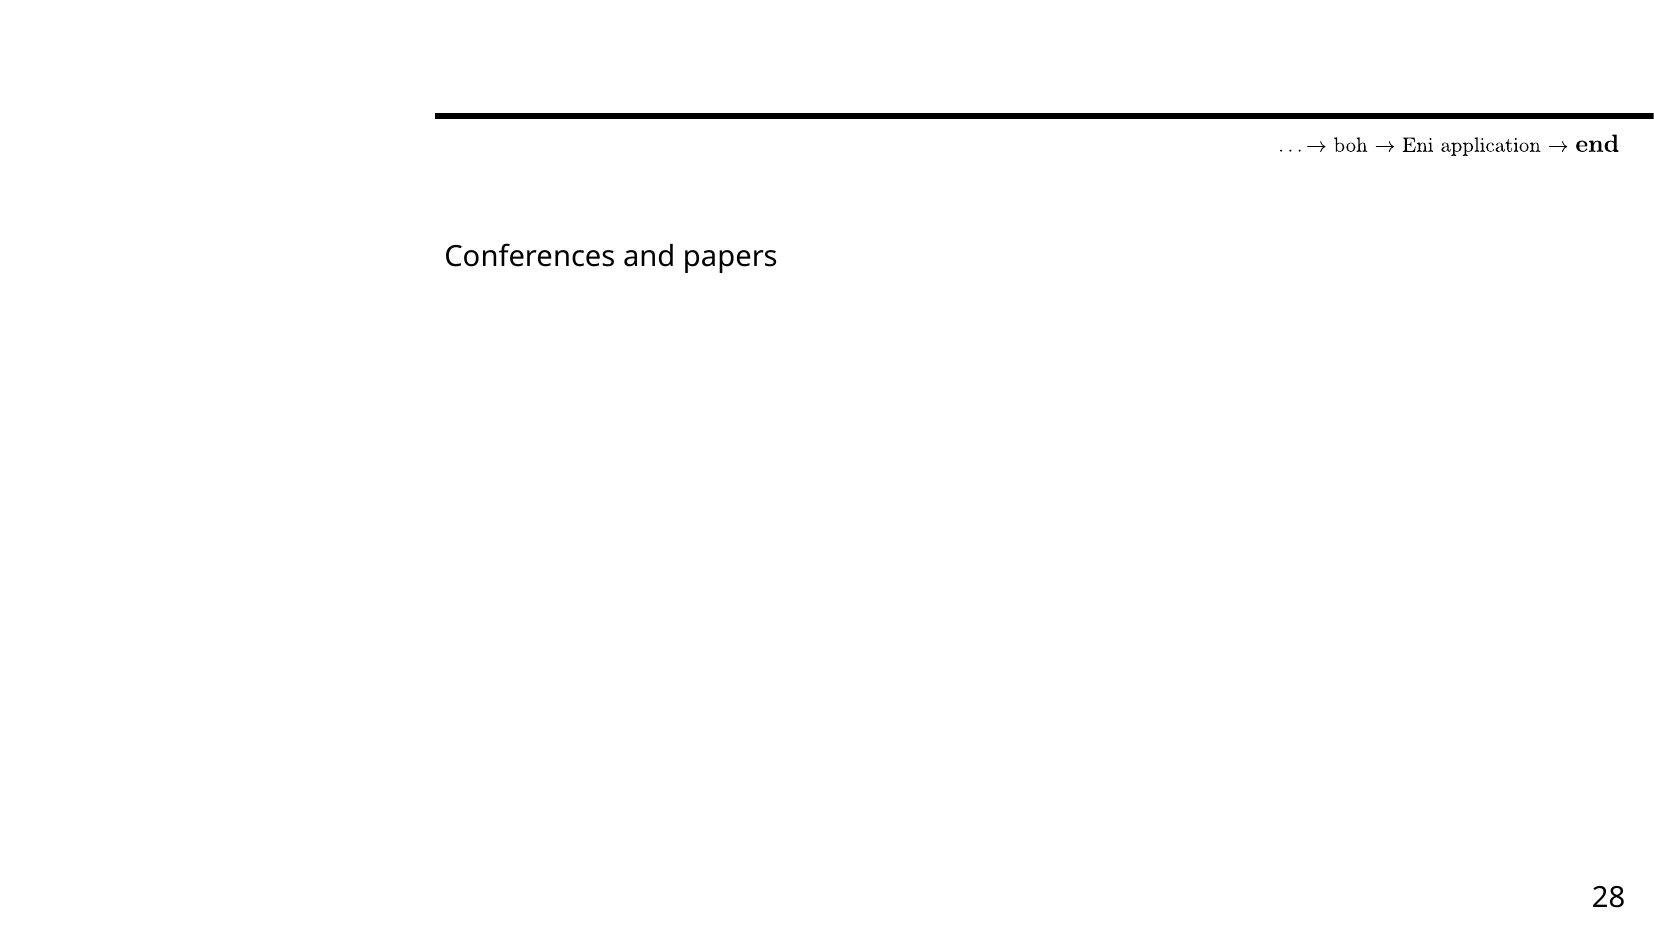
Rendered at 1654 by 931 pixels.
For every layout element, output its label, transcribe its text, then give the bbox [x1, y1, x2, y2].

text_box Conferences and papers [429, 227, 858, 300]
picture [1279, 133, 1620, 157]
